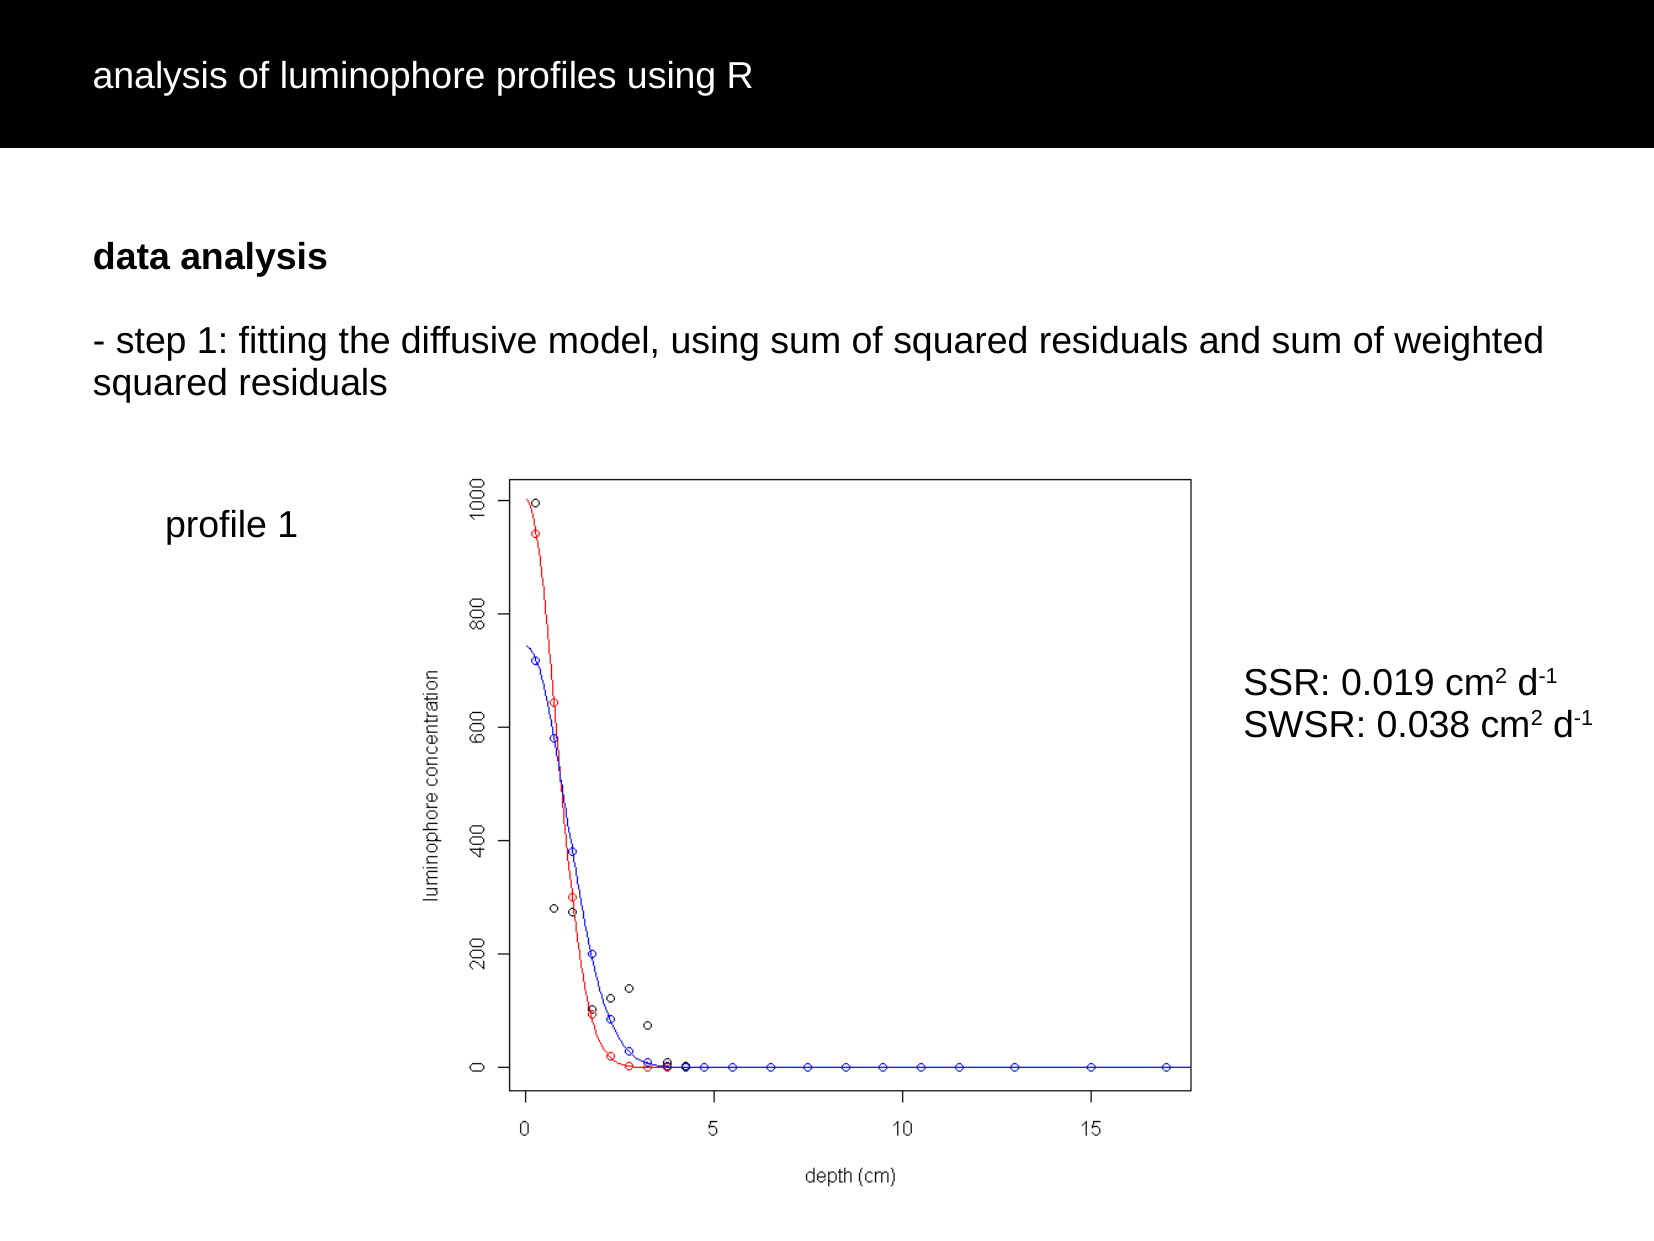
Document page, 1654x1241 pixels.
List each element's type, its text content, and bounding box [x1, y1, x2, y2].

text_box analysis of luminophore profiles using R [77, 46, 769, 104]
picture [413, 383, 1241, 1211]
text_box data analysis - step 1: fitting the diffusive model, using sum of squared residuals and sum of weighted squared residuals [78, 228, 1559, 455]
text_box SSR: 0.019 cm2 d-1 SWSR: 0.038 cm2 d-1 [1228, 654, 1609, 757]
text_box profile 1 [150, 496, 313, 554]
text_box [0, 0, 1654, 148]
